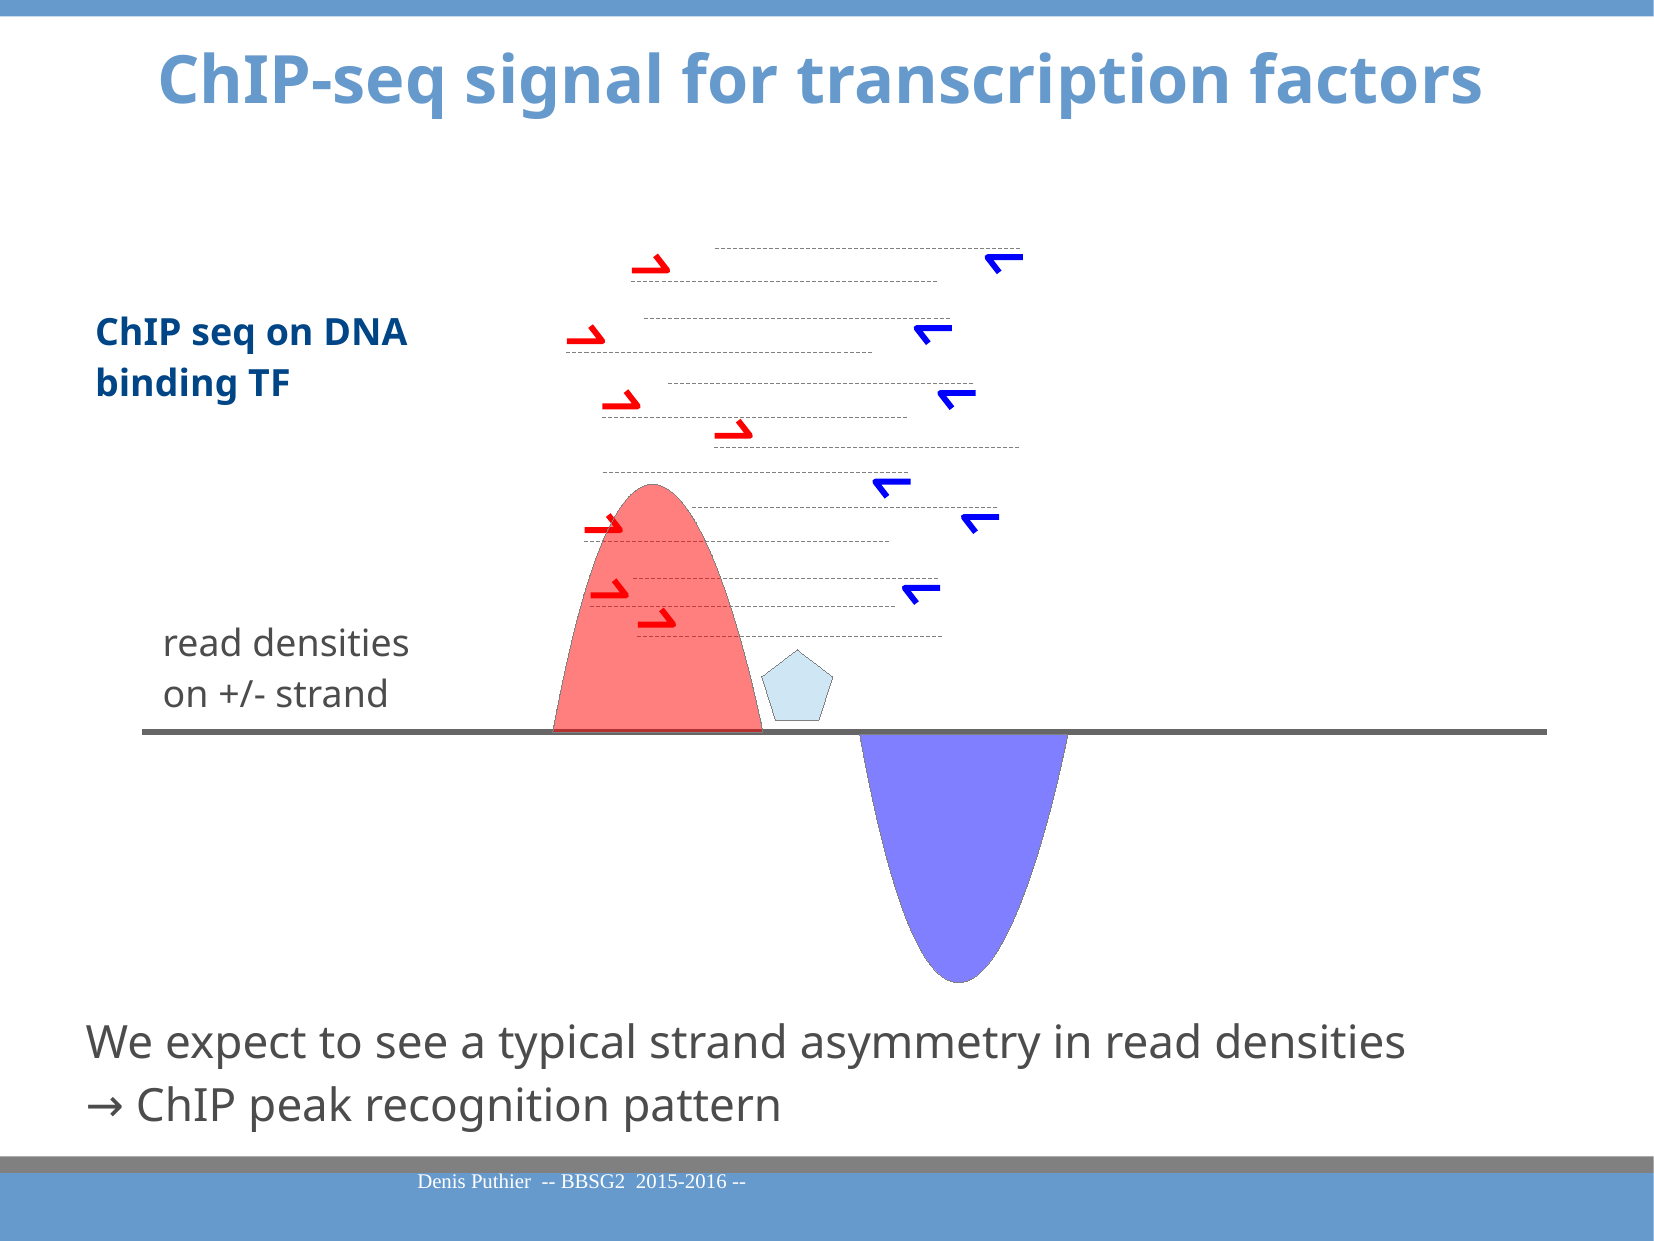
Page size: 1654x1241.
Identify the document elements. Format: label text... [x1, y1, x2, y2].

text_box We expect to see a typical strand asymmetry in read densities → ChIP peak recognition pattern [70, 1002, 1550, 1142]
text_box [552, 484, 763, 733]
text_box ChIP seq on DNA binding TF [80, 297, 464, 414]
text_box read densities on +/- strand [147, 609, 443, 726]
text_box [859, 734, 1068, 983]
title ChIP-seq signal for transcription factors [76, 2, 1565, 154]
text_box [761, 649, 833, 721]
